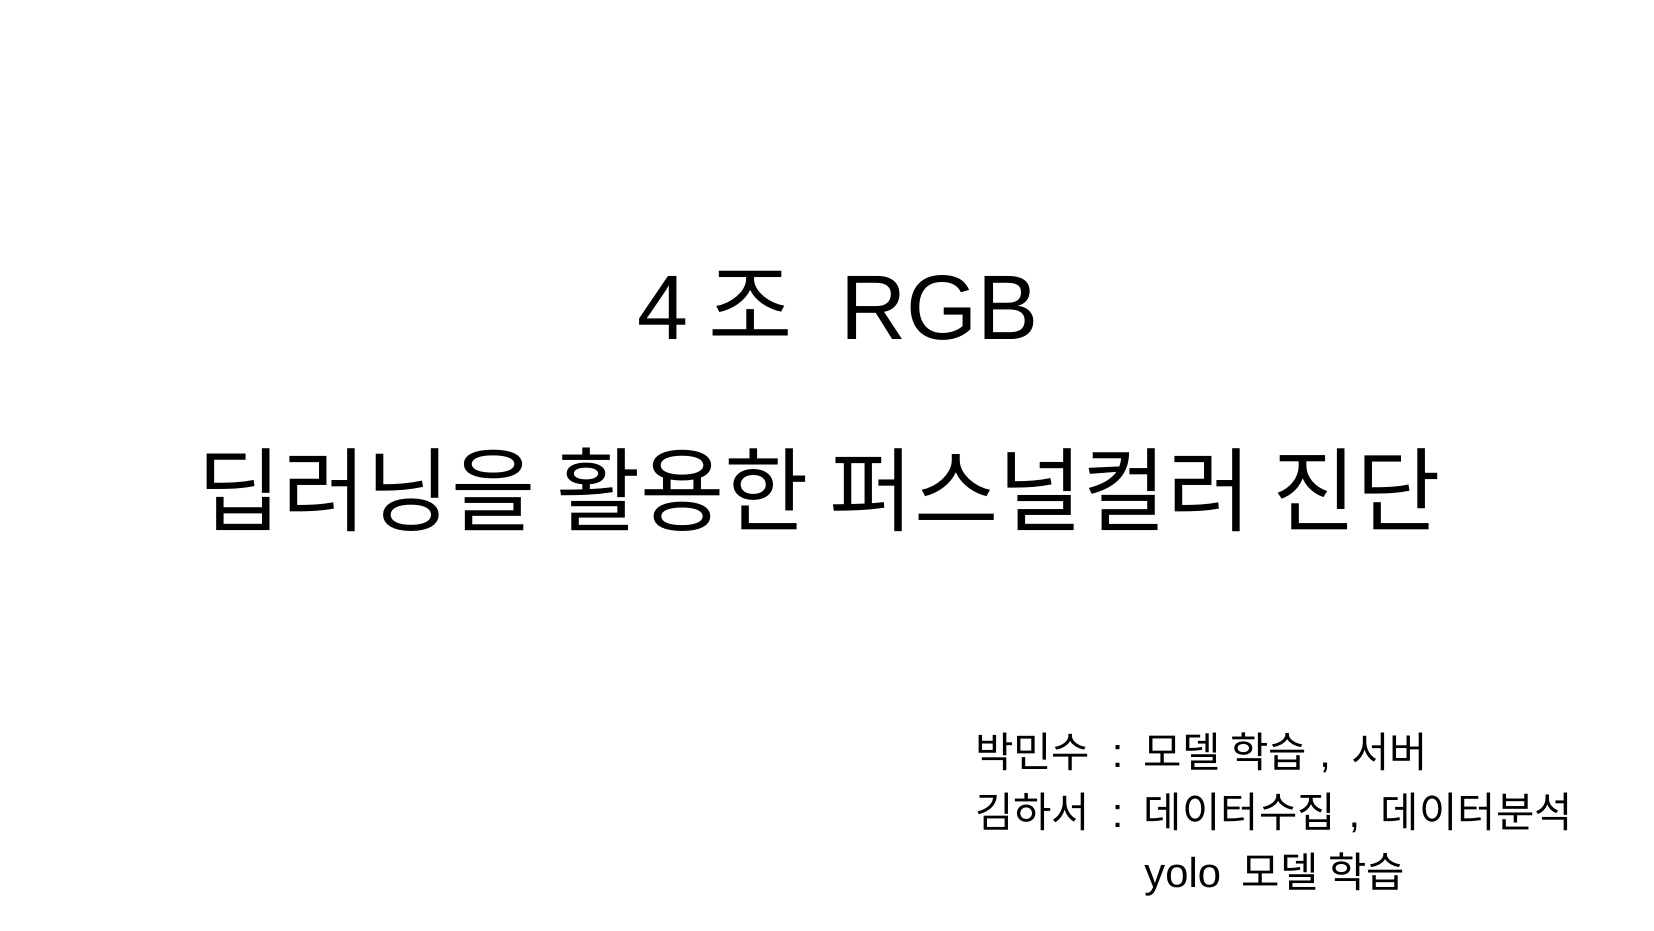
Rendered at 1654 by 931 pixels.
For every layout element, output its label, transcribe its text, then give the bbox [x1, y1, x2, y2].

title 박민수 : 모델 학습, 서버 김하서 : 데이터수집, 데이터분석 yolo 모델 학습 [975, 718, 1613, 901]
title 4조 RGB [94, 221, 1583, 378]
title 딥러닝을 활용한 퍼스널컬러 진단 [86, 407, 1575, 563]
